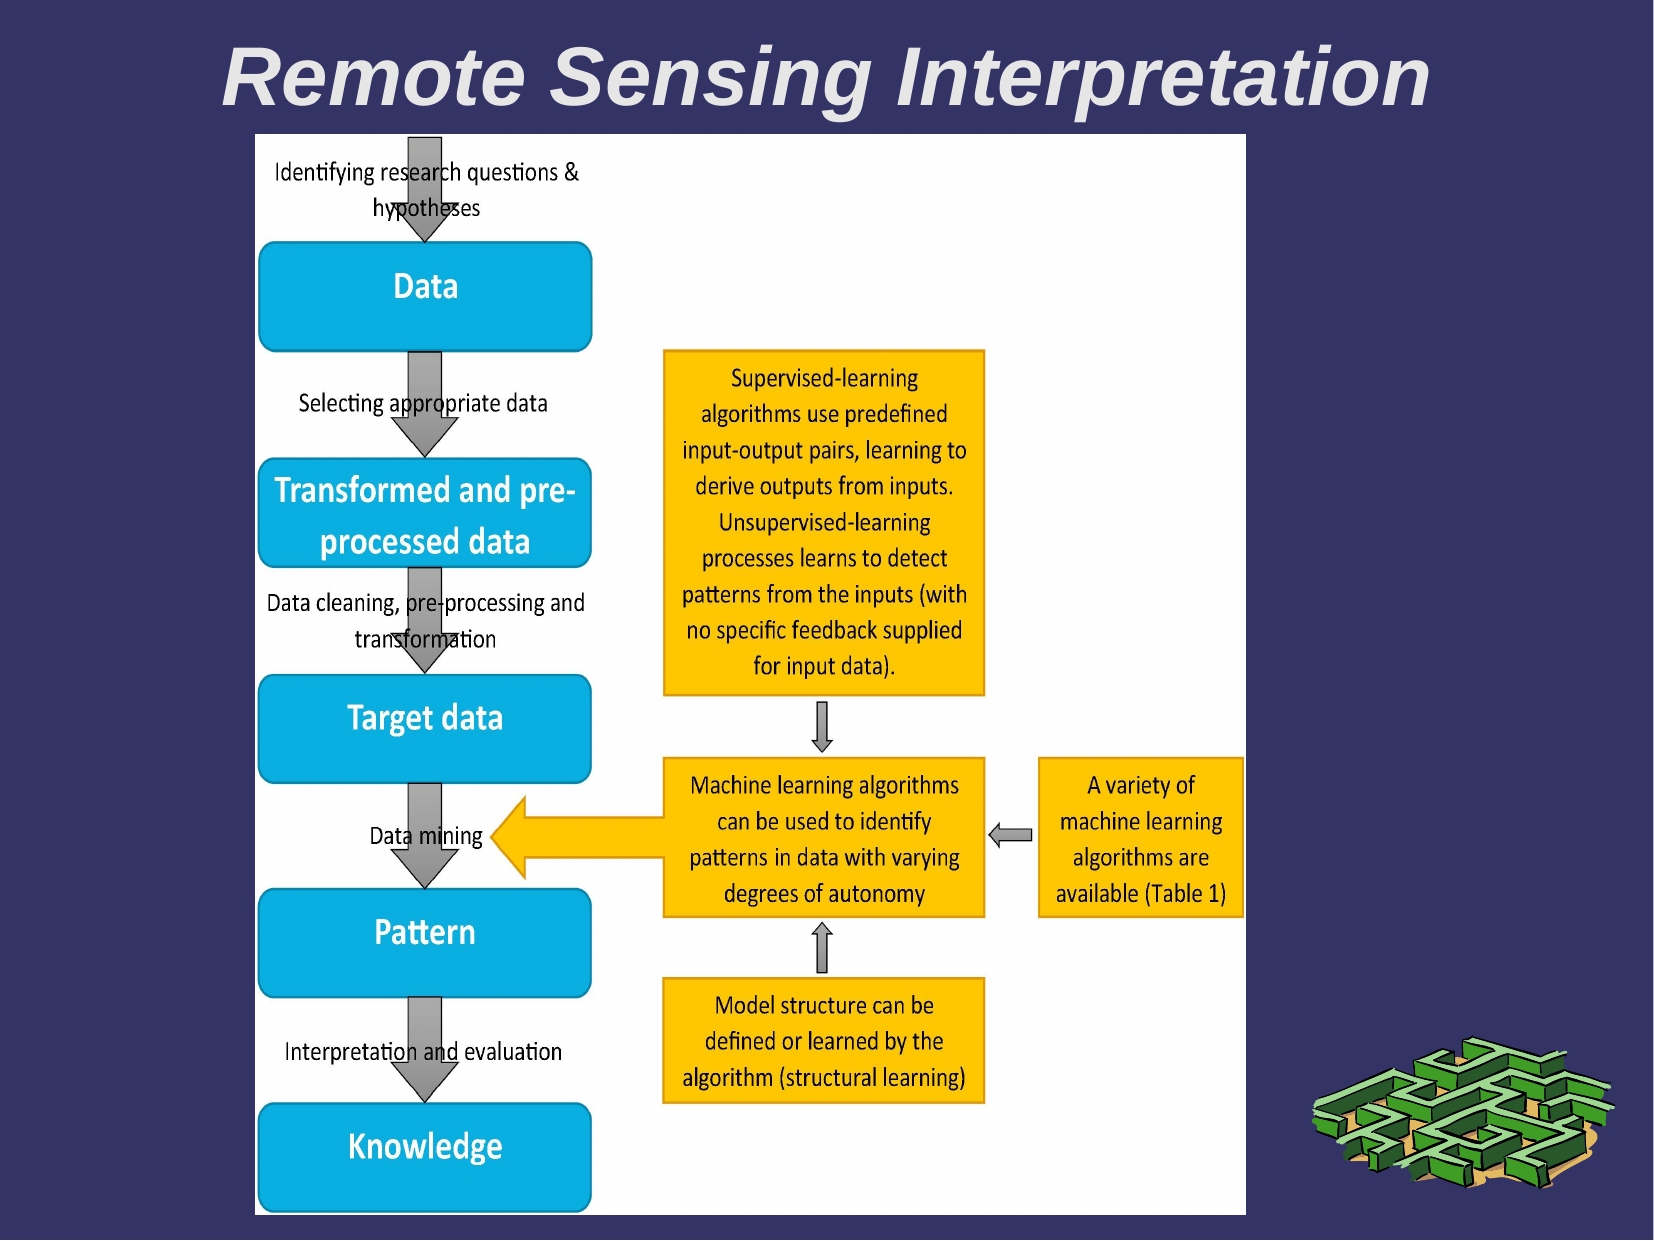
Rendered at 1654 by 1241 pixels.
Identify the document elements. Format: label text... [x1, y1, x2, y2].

picture [255, 134, 1246, 1216]
title Remote Sensing Interpretation [121, 4, 1534, 151]
